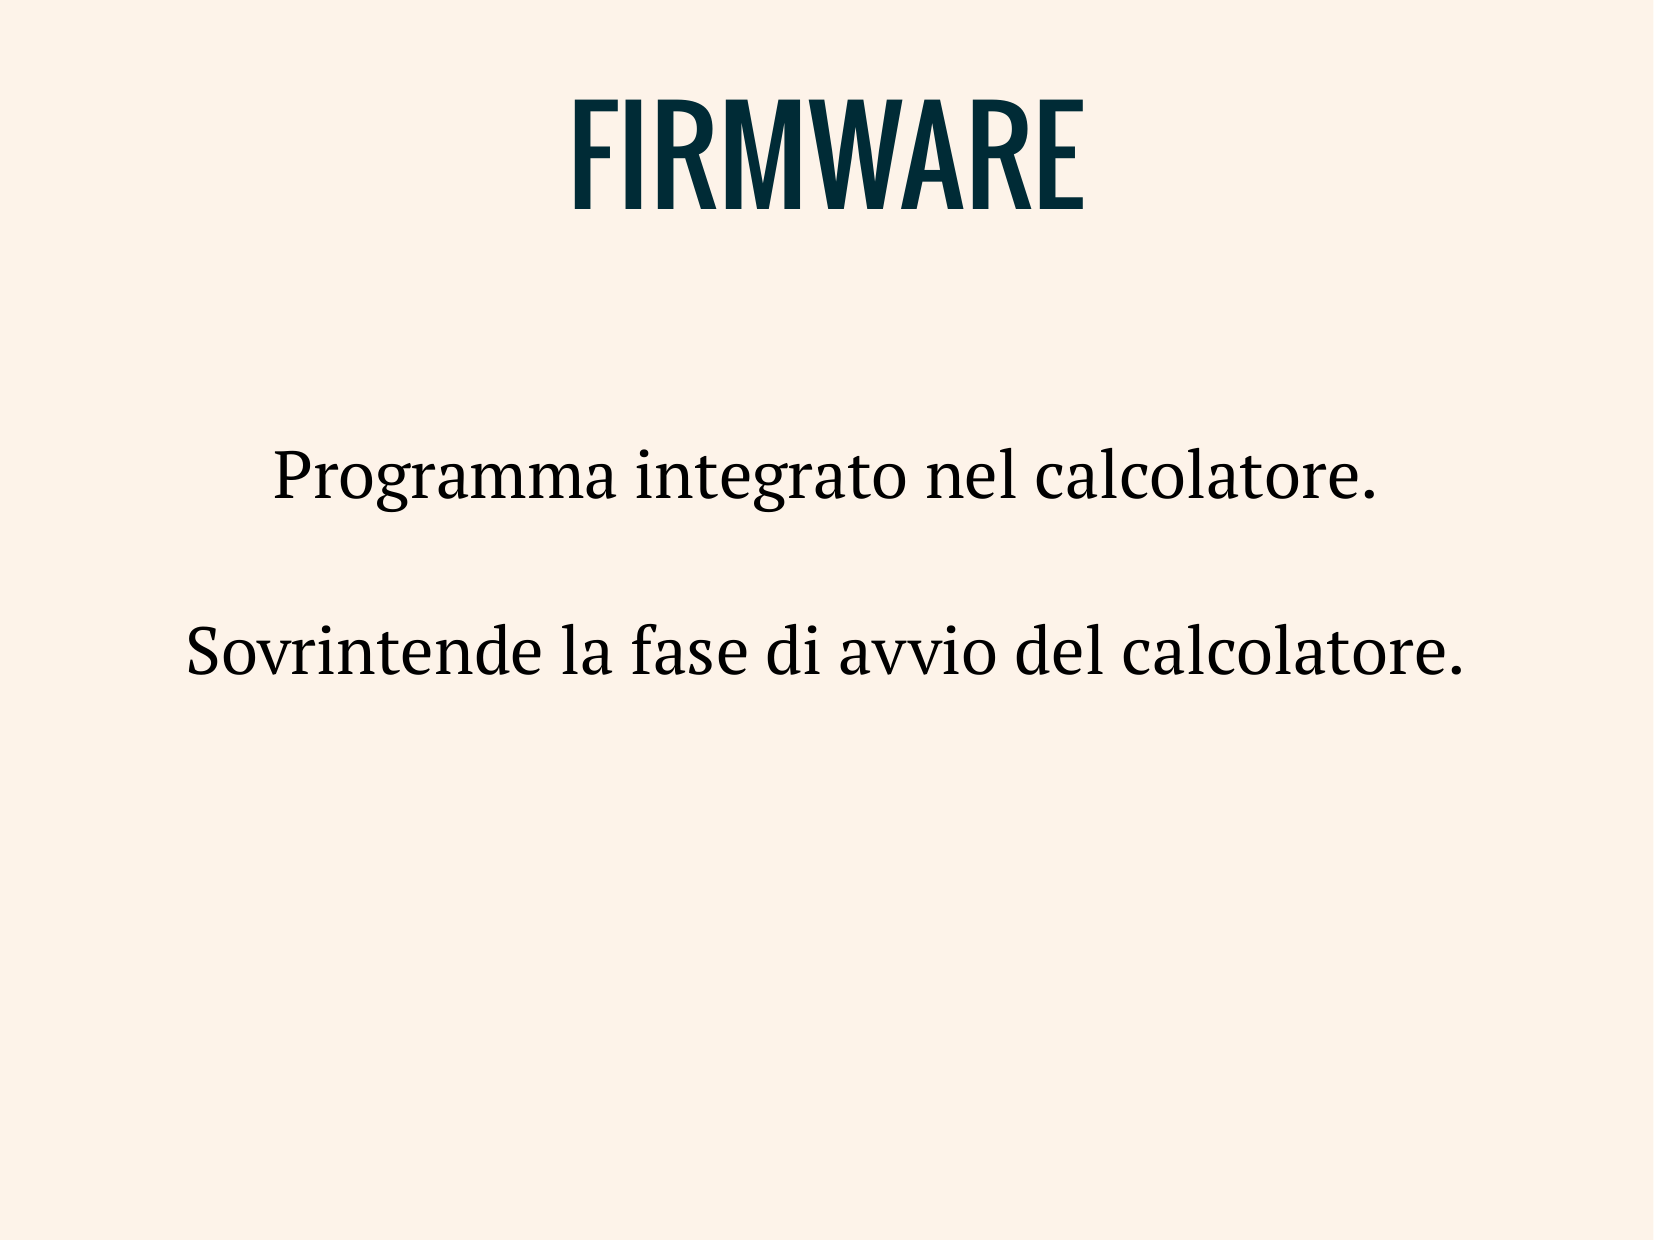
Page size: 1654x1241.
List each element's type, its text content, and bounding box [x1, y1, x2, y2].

title Firmware [82, 49, 1571, 257]
subtitle Programma integrato nel calcolatore. Sovrintende la fase di avvio del calcolatore. [82, 290, 1571, 1010]
